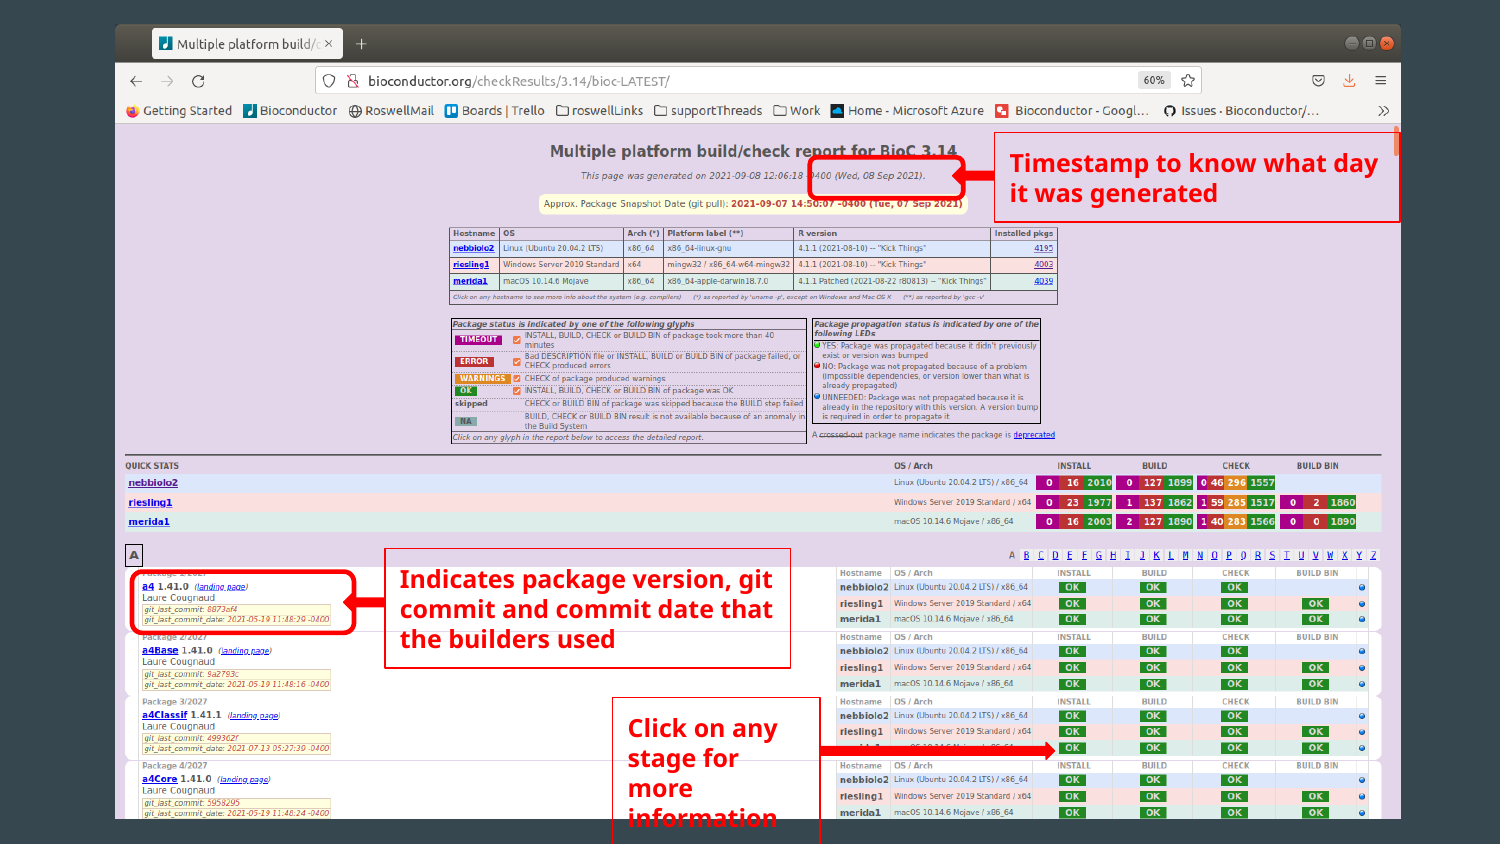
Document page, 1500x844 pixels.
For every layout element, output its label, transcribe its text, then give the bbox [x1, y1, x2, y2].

text_box [819, 742, 1055, 760]
text_box [952, 167, 994, 185]
picture [813, 160, 960, 195]
text_box Timestamp to know what day it was generated [994, 132, 1401, 223]
text_box Indicates package version, git commit and commit date that the builders used [384, 548, 791, 669]
text_box Click on any stage for more information [612, 697, 820, 844]
text_box [343, 593, 384, 611]
picture [115, 24, 1401, 819]
